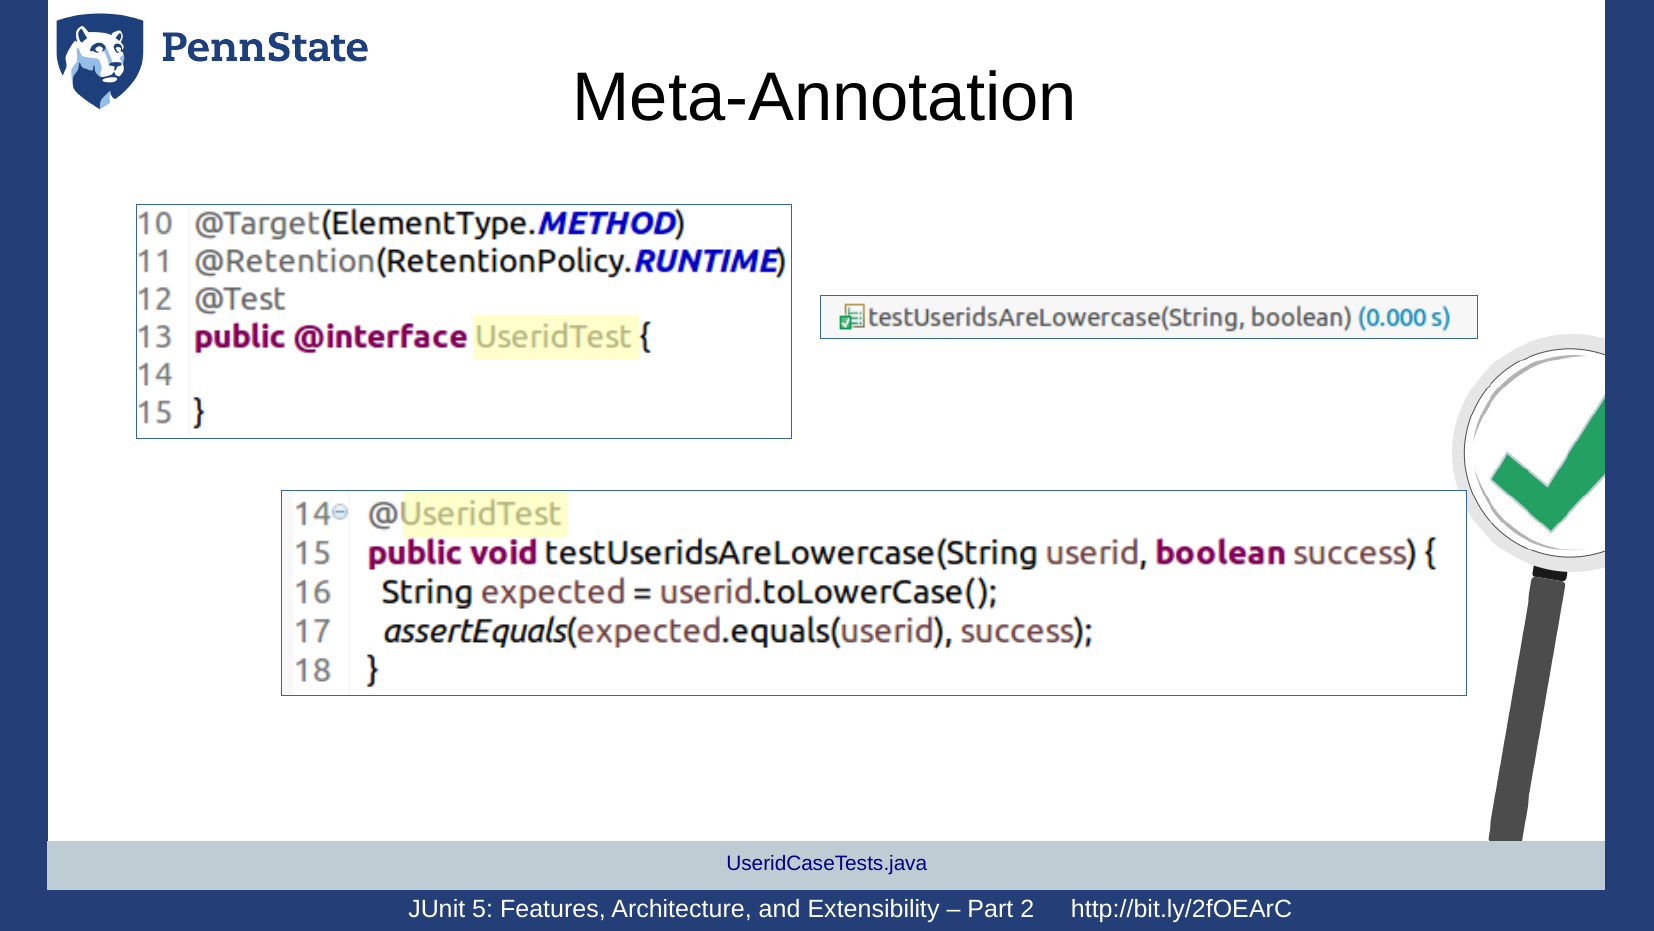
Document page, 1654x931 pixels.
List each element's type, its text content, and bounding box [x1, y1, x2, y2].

title Meta-Annotation [60, 19, 1591, 175]
picture [136, 204, 792, 439]
picture [281, 295, 1605, 841]
text_box [474, 314, 640, 360]
text_box [403, 491, 569, 537]
title UseridCaseTests.java [162, 816, 1492, 910]
picture [48, 0, 411, 152]
